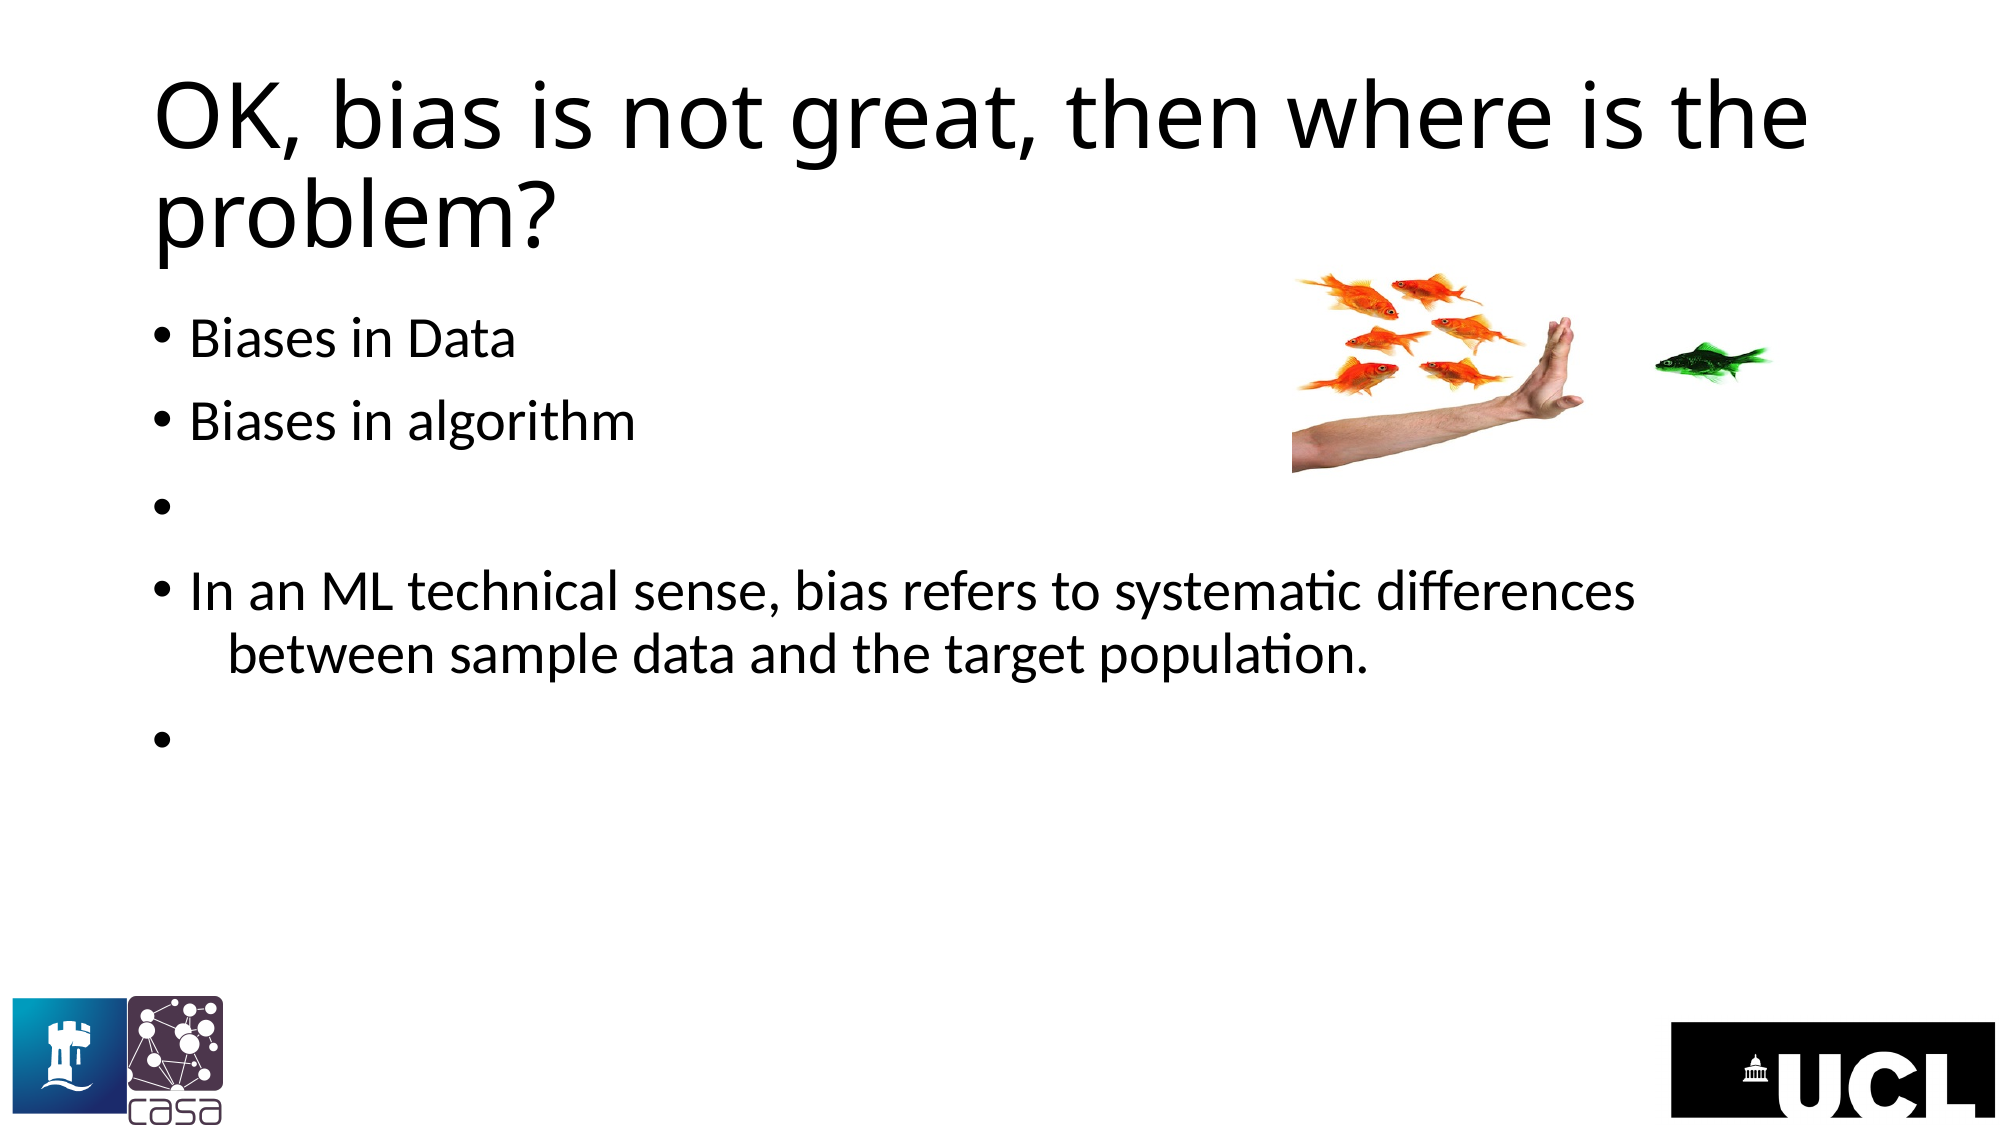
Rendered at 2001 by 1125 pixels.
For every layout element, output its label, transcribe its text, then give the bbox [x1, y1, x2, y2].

title OK, bias is not great, then where is the problem? [137, 59, 1863, 278]
picture [1292, 253, 1839, 487]
list Biases in Data Biases in algorithm In an ML technical sense, bias refers to systematic differences between sample data and the target population. [137, 299, 1863, 1014]
